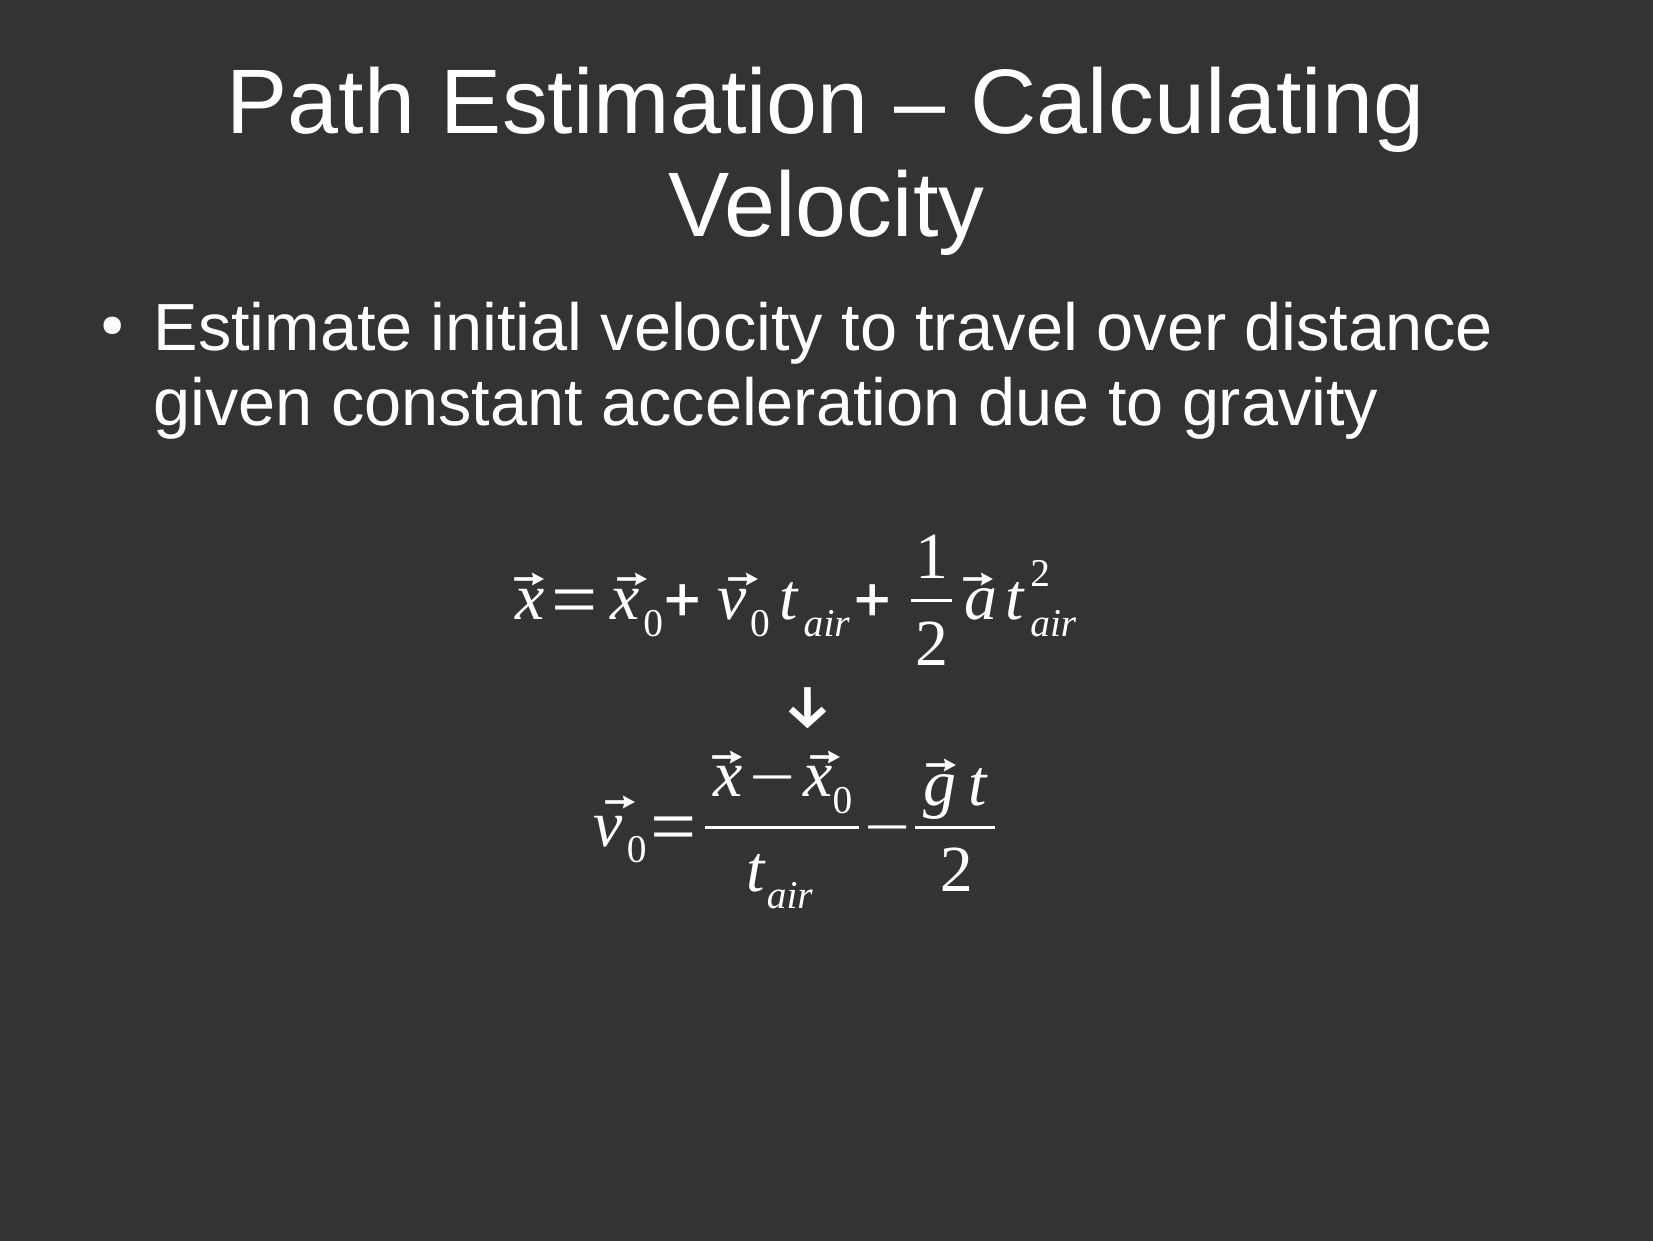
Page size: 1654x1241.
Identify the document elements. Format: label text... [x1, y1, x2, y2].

chart [495, 520, 1096, 917]
list Estimate initial velocity to travel over distance given constant acceleration due to gravity [82, 290, 1571, 1109]
title Path Estimation – Calculating Velocity [82, 49, 1571, 257]
